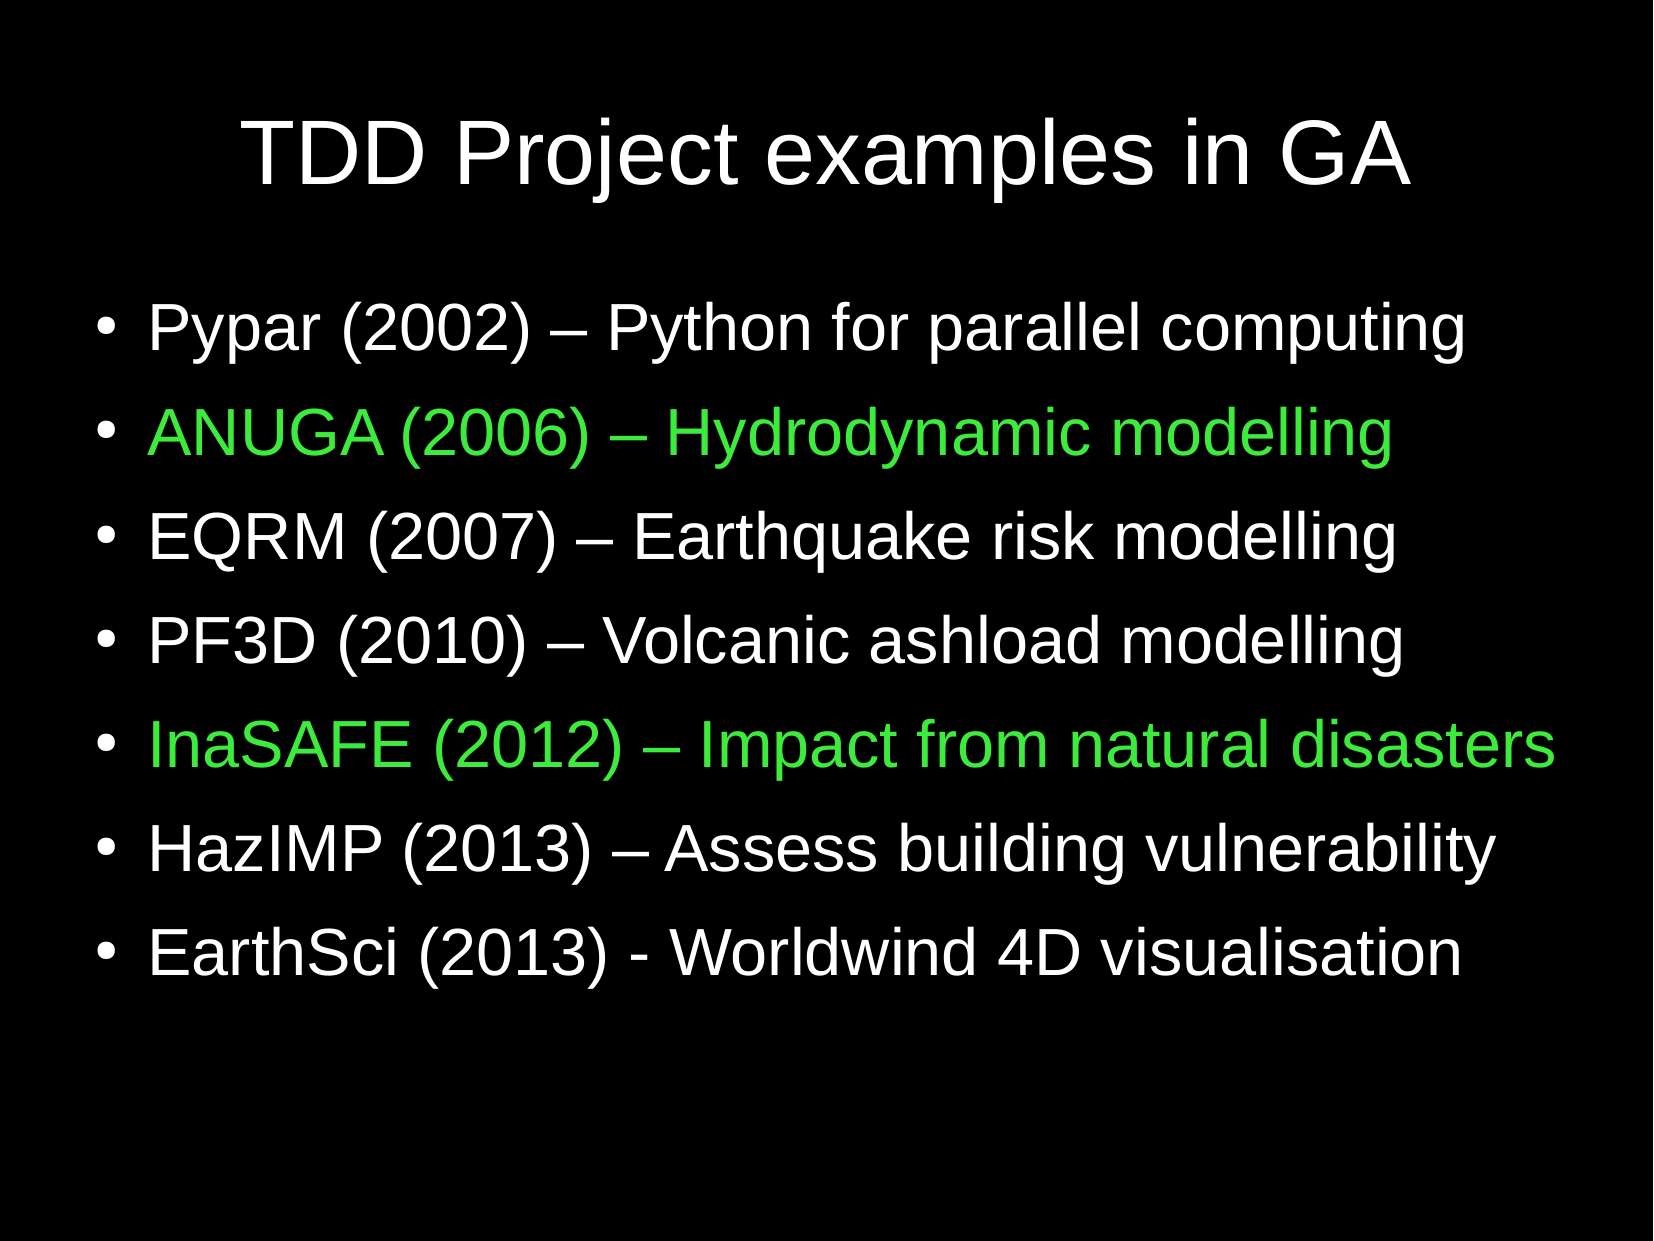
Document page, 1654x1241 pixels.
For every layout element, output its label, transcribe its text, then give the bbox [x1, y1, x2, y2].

list Pypar (2002) – Python for parallel computing ANUGA (2006) – Hydrodynamic modelling EQRM (2007) – Earthquake risk modelling PF3D (2010) – Volcanic ashload modelling InaSAFE (2012) – Impact from natural disasters HazIMP (2013) – Assess building vulnerability EarthSci (2013) - Worldwind 4D visualisation [76, 290, 1565, 1109]
title TDD Project examples in GA [82, 49, 1571, 257]
